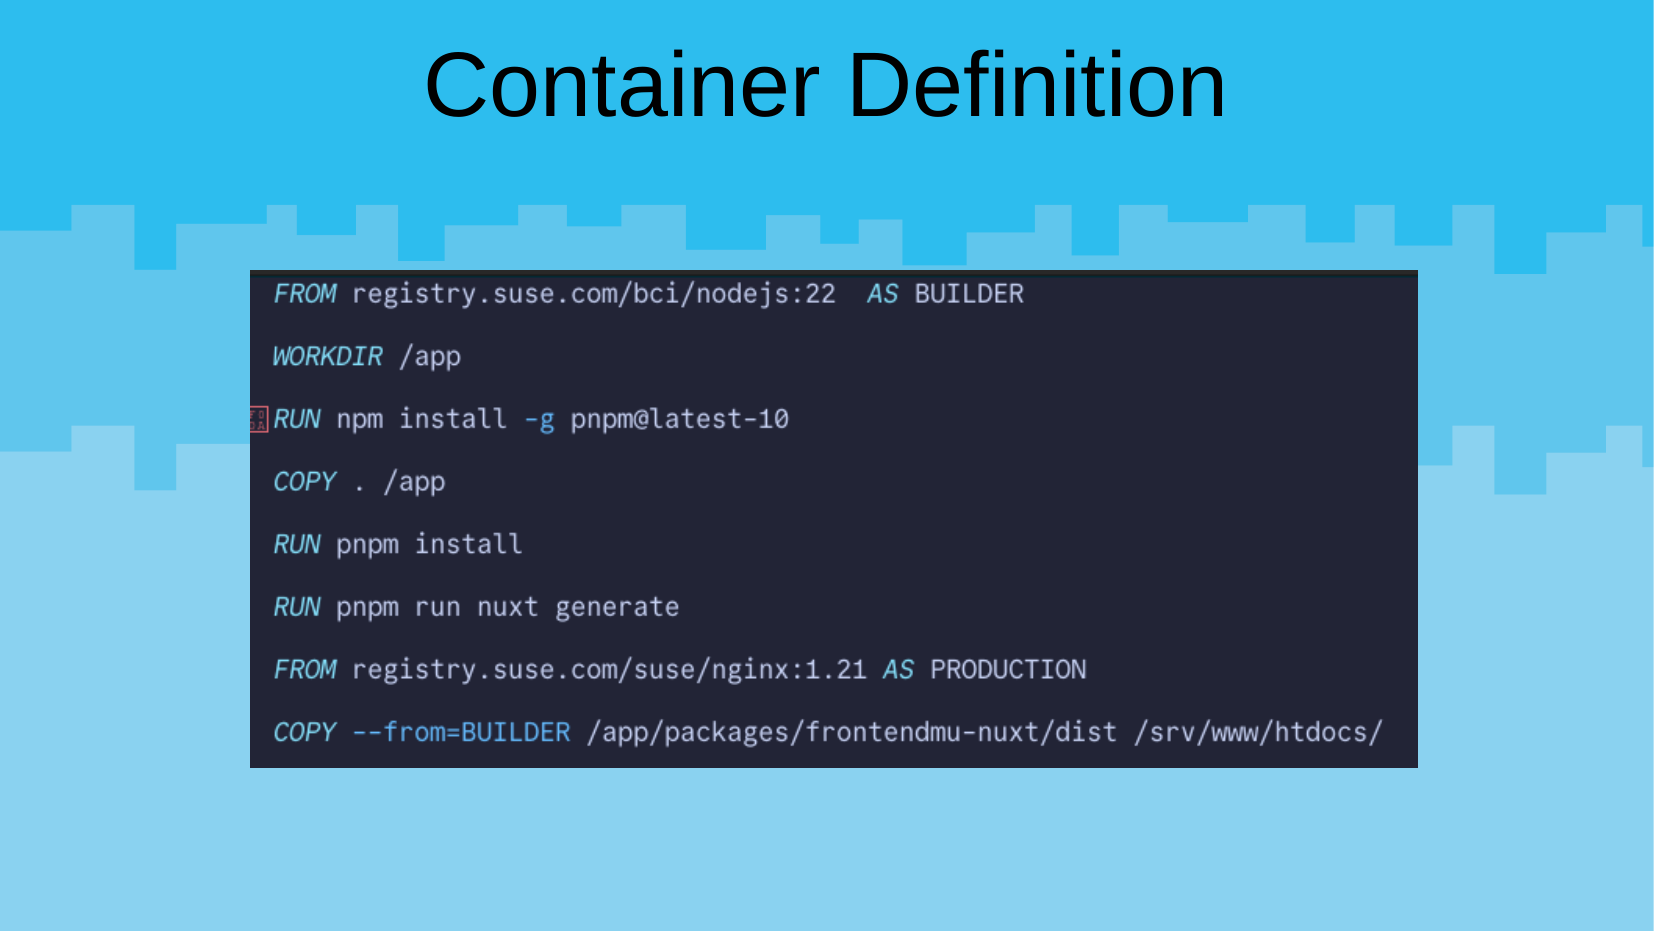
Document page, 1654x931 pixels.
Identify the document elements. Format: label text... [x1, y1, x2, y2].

picture [0, 0, 1654, 931]
title Container Definition [82, 7, 1571, 163]
